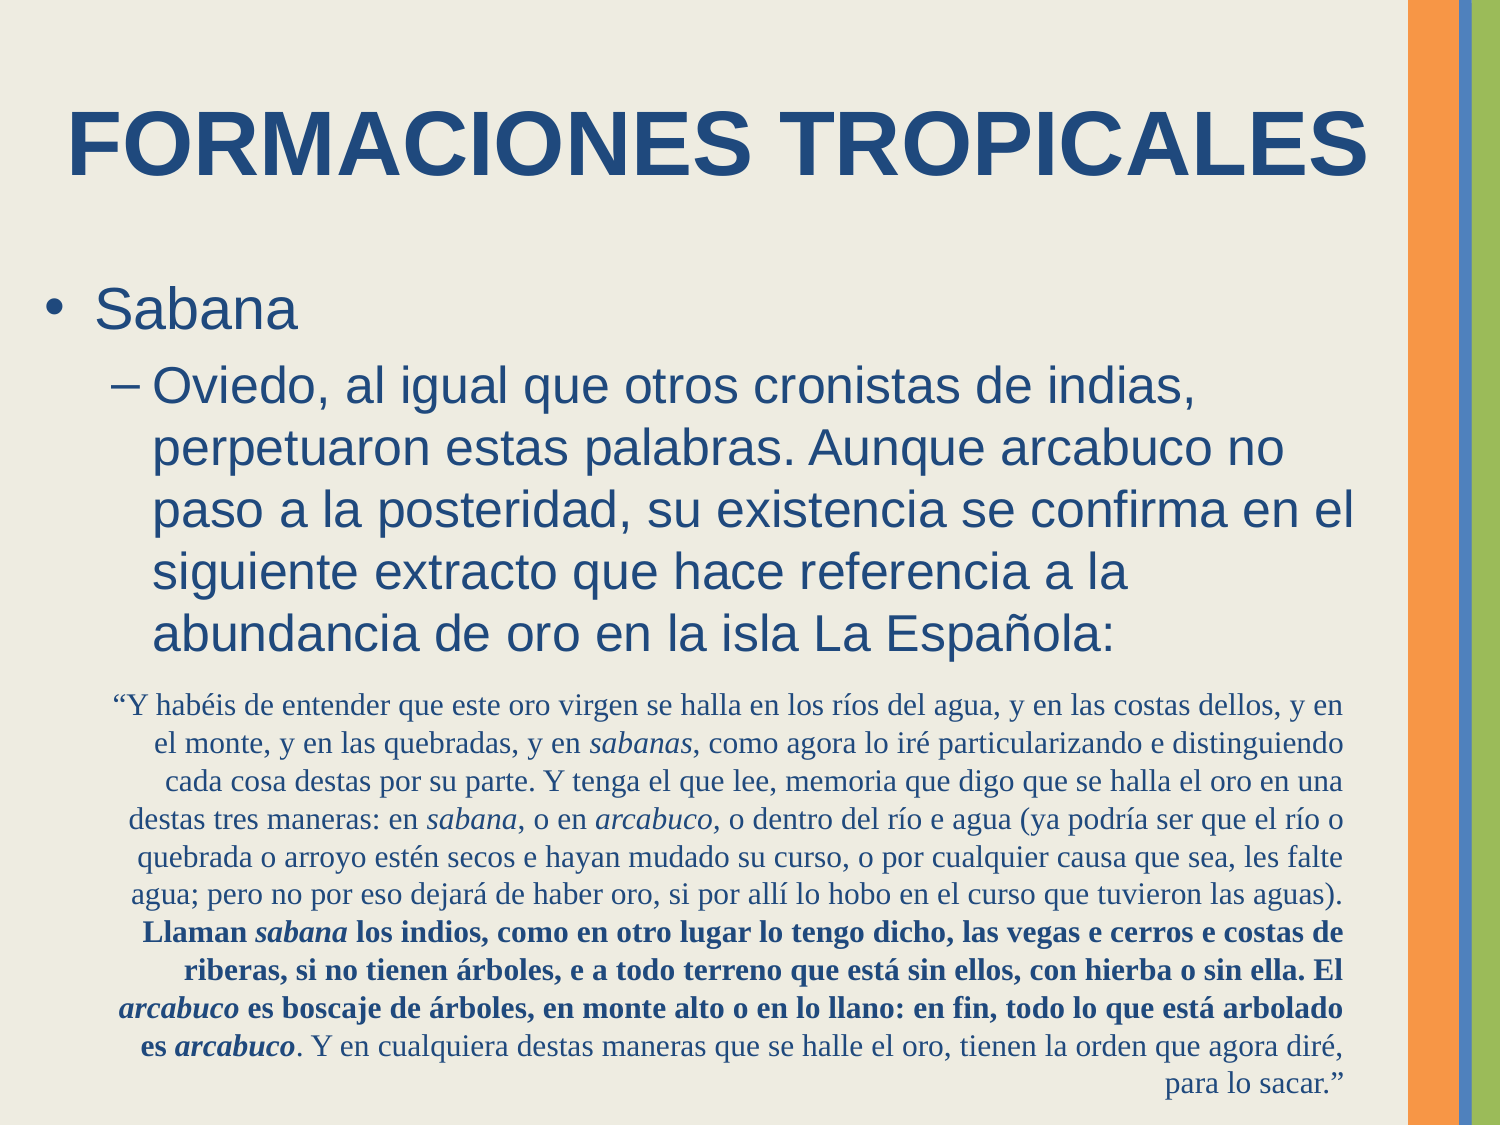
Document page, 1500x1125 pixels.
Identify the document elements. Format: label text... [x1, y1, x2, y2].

title Formaciones tropicales [29, 45, 1408, 233]
list Sabana Oviedo, al igual que otros cronistas de indias, perpetuaron estas palabras. Aunque arcabuco no paso a la posteridad, su existencia se confirma en el siguiente extracto que hace referencia a la abundancia de oro en la isla La Española: “Y habéis de entender que este oro virgen se halla en los ríos del agua, y en las costas dellos, y en el monte, y en las quebradas, y en sabanas, como agora lo iré particularizando e distinguiendo cada cosa destas por su parte. Y tenga el que lee, memoria que digo que se halla el oro en una destas tres maneras: en sabana, o en arcabuco, o dentro del río e agua (ya podría ser que el río o quebrada o arroyo estén secos e hayan mudado su curso, o por cualquier causa que sea, les falte agua; pero no por eso dejará de haber oro, si por allí lo hobo en el curso que tuvieron las aguas). Llaman sabana los indios, como en otro lugar lo tengo dicho, las vegas e cerros e costas de riberas, si no tienen árboles, e a todo terreno que está sin ellos, con hierba o sin ella. El arcabuco es boscaje de árboles, en monte alto o en lo llano: en fin, todo lo que está arbolado es arcabuco. Y en cualquiera destas maneras que se halle el oro, tienen la orden que agora diré, para lo sacar.” [29, 262, 1408, 1125]
